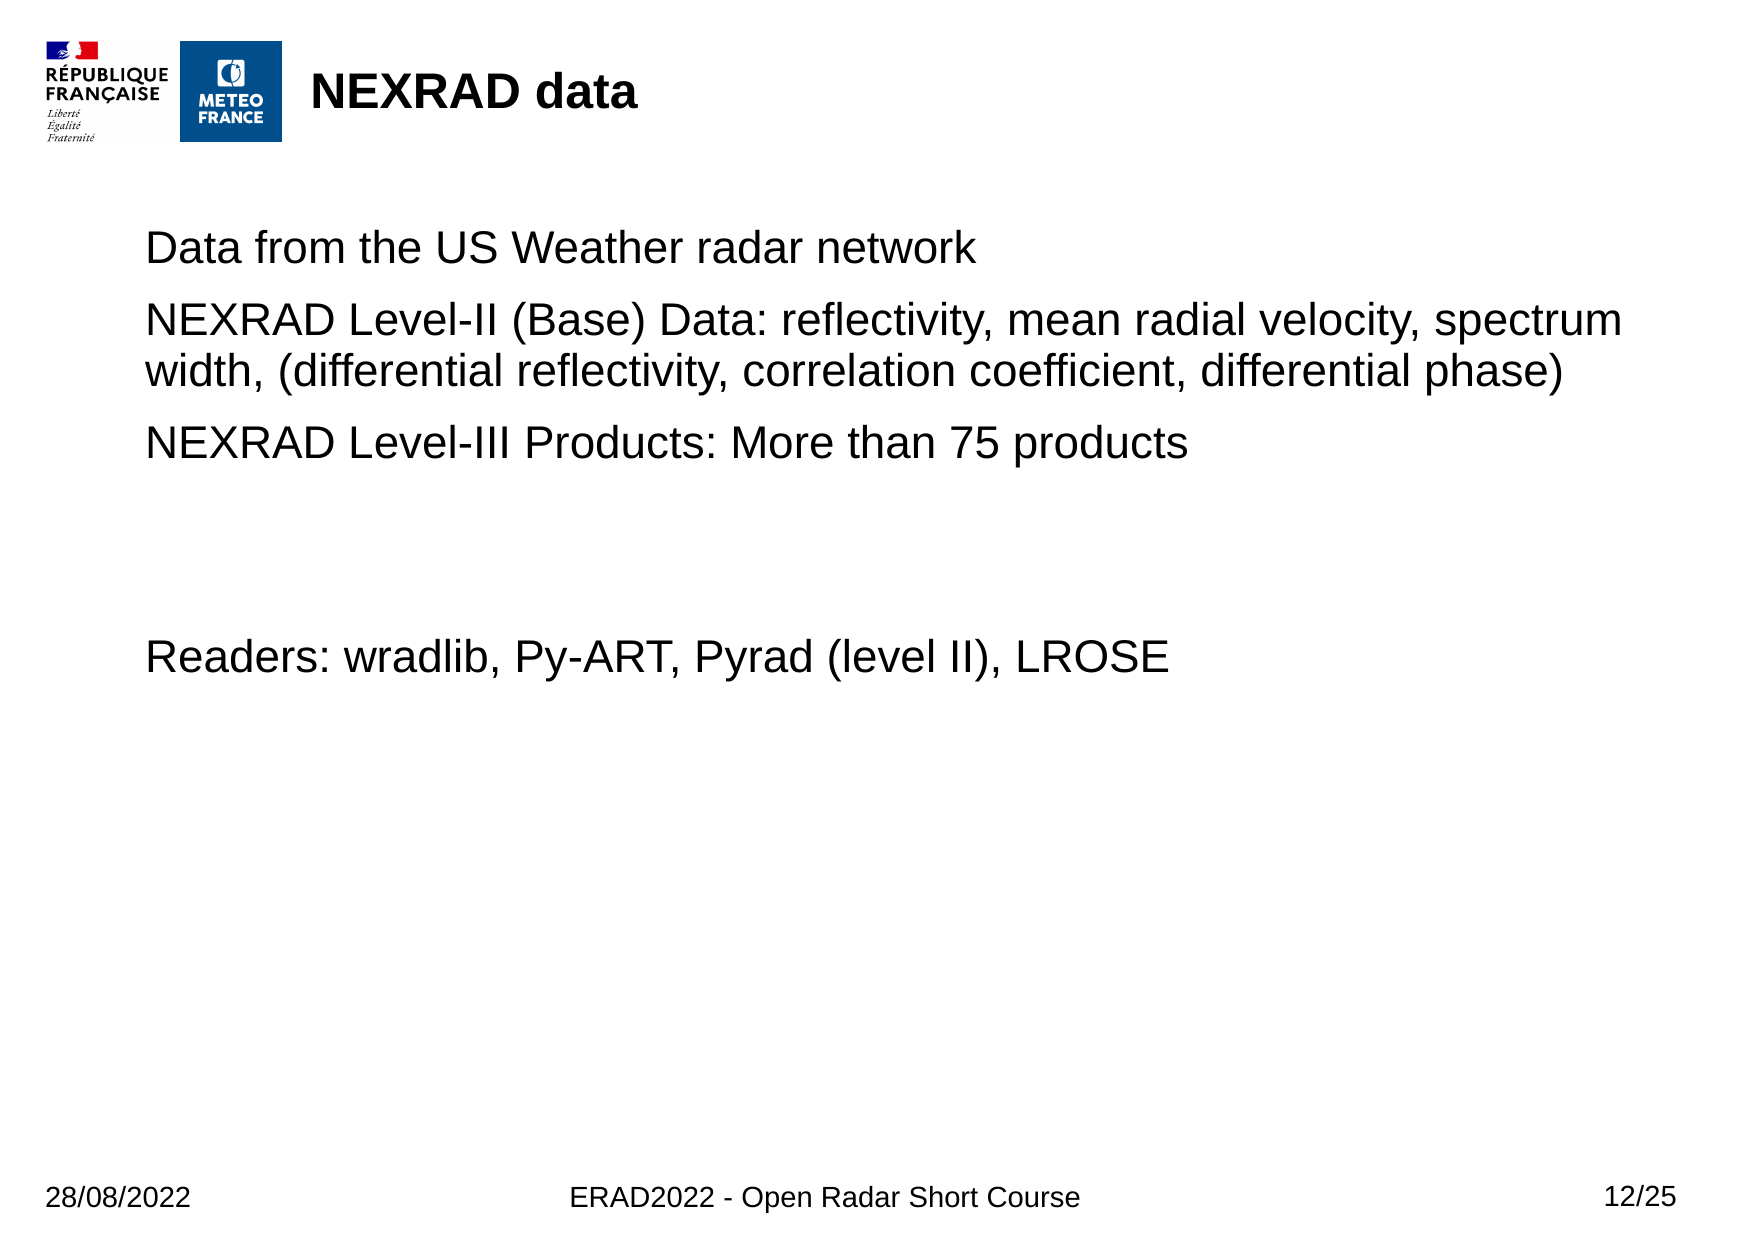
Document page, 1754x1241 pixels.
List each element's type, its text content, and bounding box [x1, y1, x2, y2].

list Data from the US Weather radar network NEXRAD Level-II (Base) Data: reflectivity, mean radial velocity, spectrum width, (differential reflectivity, correlation coefficient, differential phase) NEXRAD Level-III Products: More than 75 products Readers: wradlib, Py-ART, Pyrad (level II), LROSE [44, 222, 1712, 1118]
title NEXRAD data [310, 40, 1697, 142]
picture [46, 41, 172, 142]
picture [180, 41, 282, 142]
